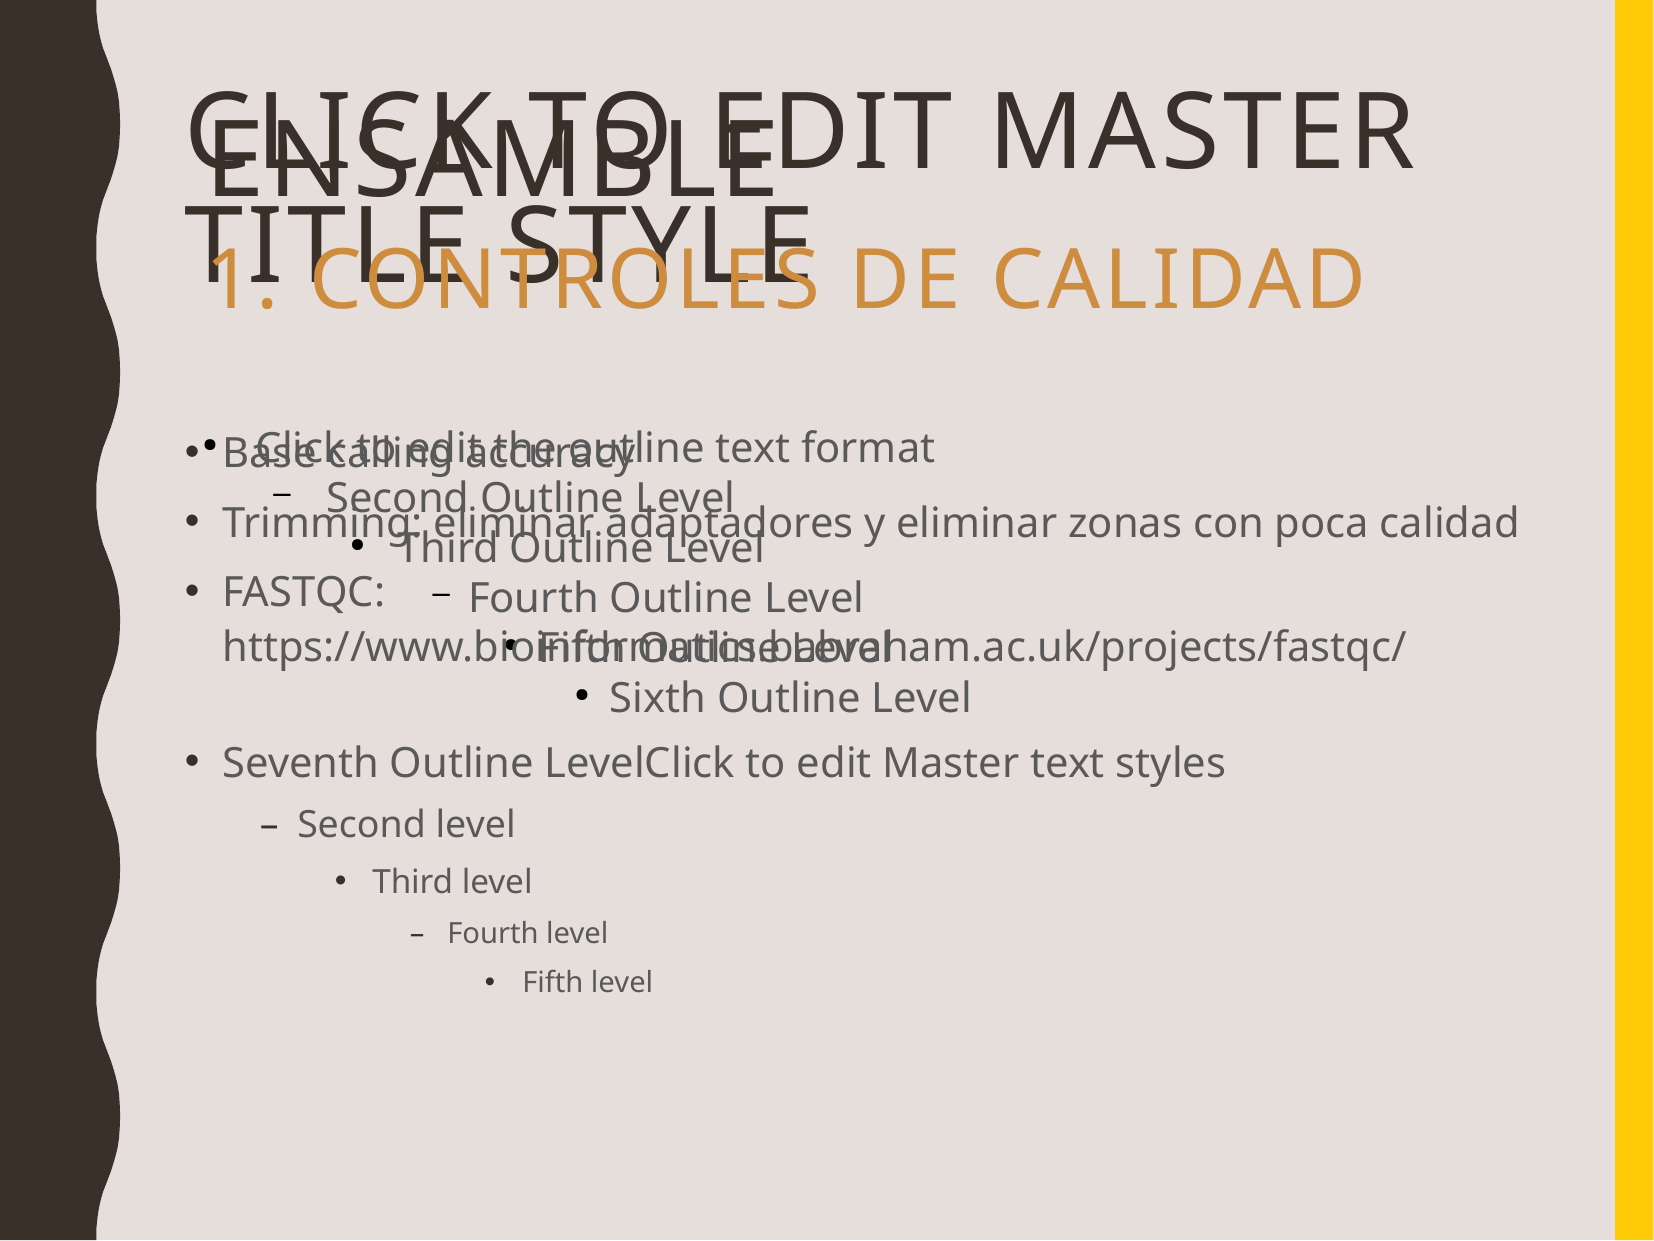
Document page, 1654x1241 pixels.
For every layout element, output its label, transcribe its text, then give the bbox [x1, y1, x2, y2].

text_box enSAMBLE [190, 96, 1571, 271]
title 1. cONTROLES DE CALIDAD [190, 271, 1571, 362]
list Base calling accuracy Trimming: eliminar adaptadores y eliminar zonas con poca calidad FASTQC: https://www.bioinformatics.babraham.ac.uk/projects/fastqc/ [169, 413, 1551, 1149]
